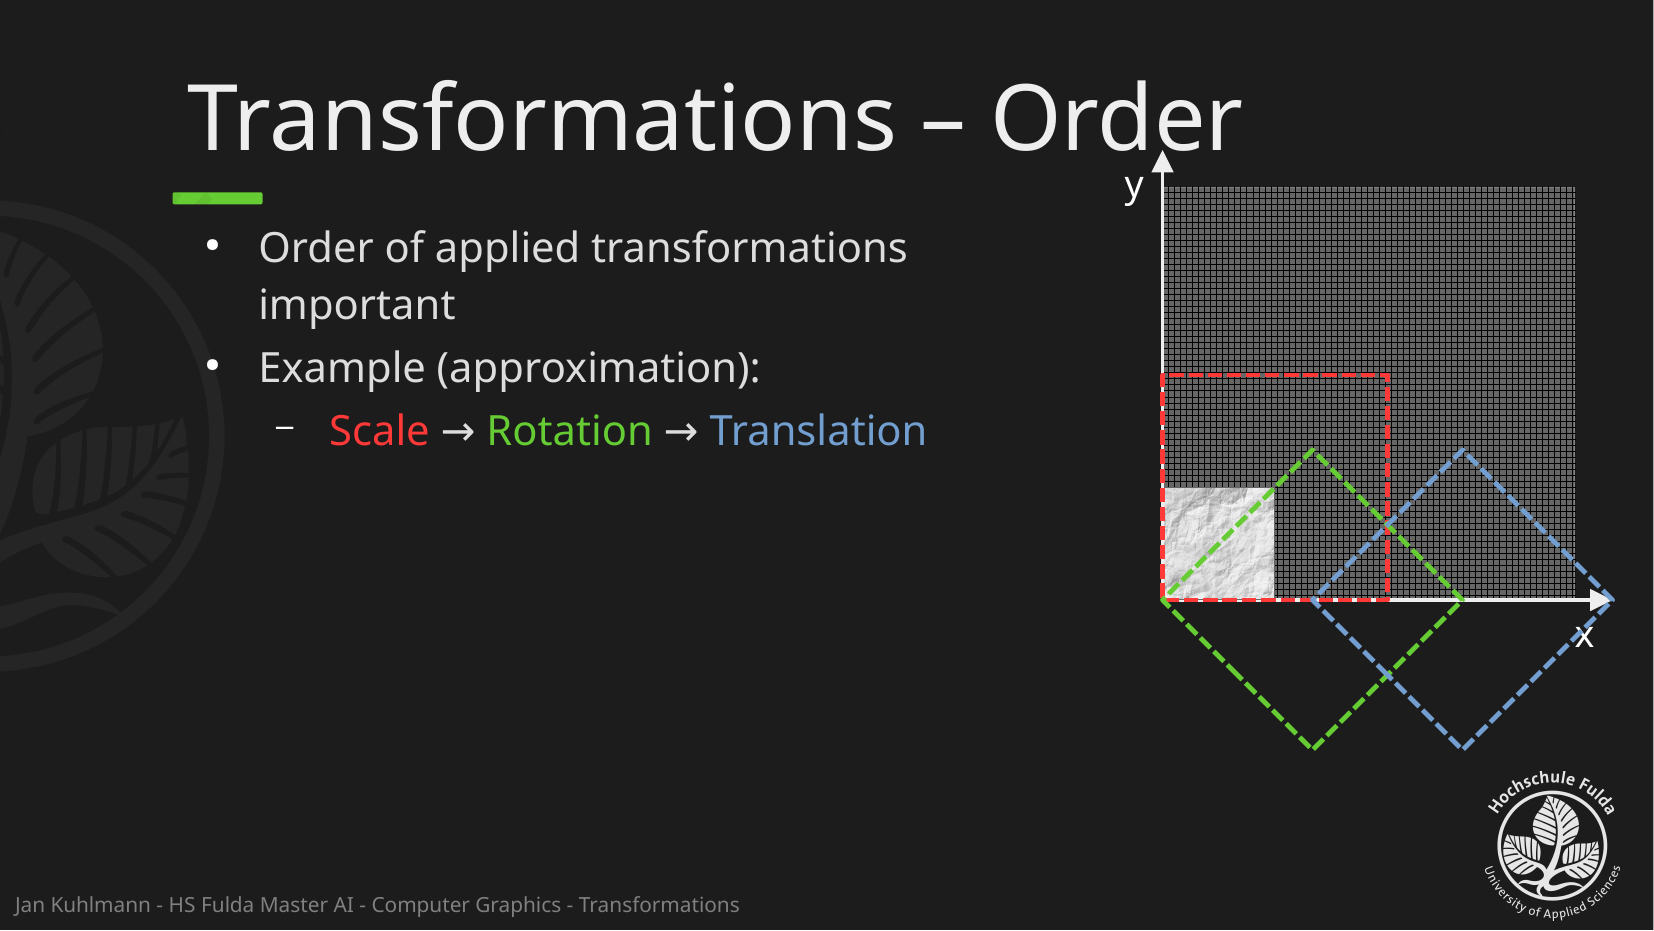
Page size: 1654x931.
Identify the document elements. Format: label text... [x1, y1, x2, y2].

picture [1485, 771, 1620, 921]
text_box [1164, 186, 1577, 600]
text_box x [1559, 602, 1613, 667]
title Transformations – Order [187, 37, 1571, 193]
text_box y [1109, 150, 1162, 217]
list Order of applied transformations important Example (approximation): Scale → Rotation → Translation [187, 217, 1088, 758]
